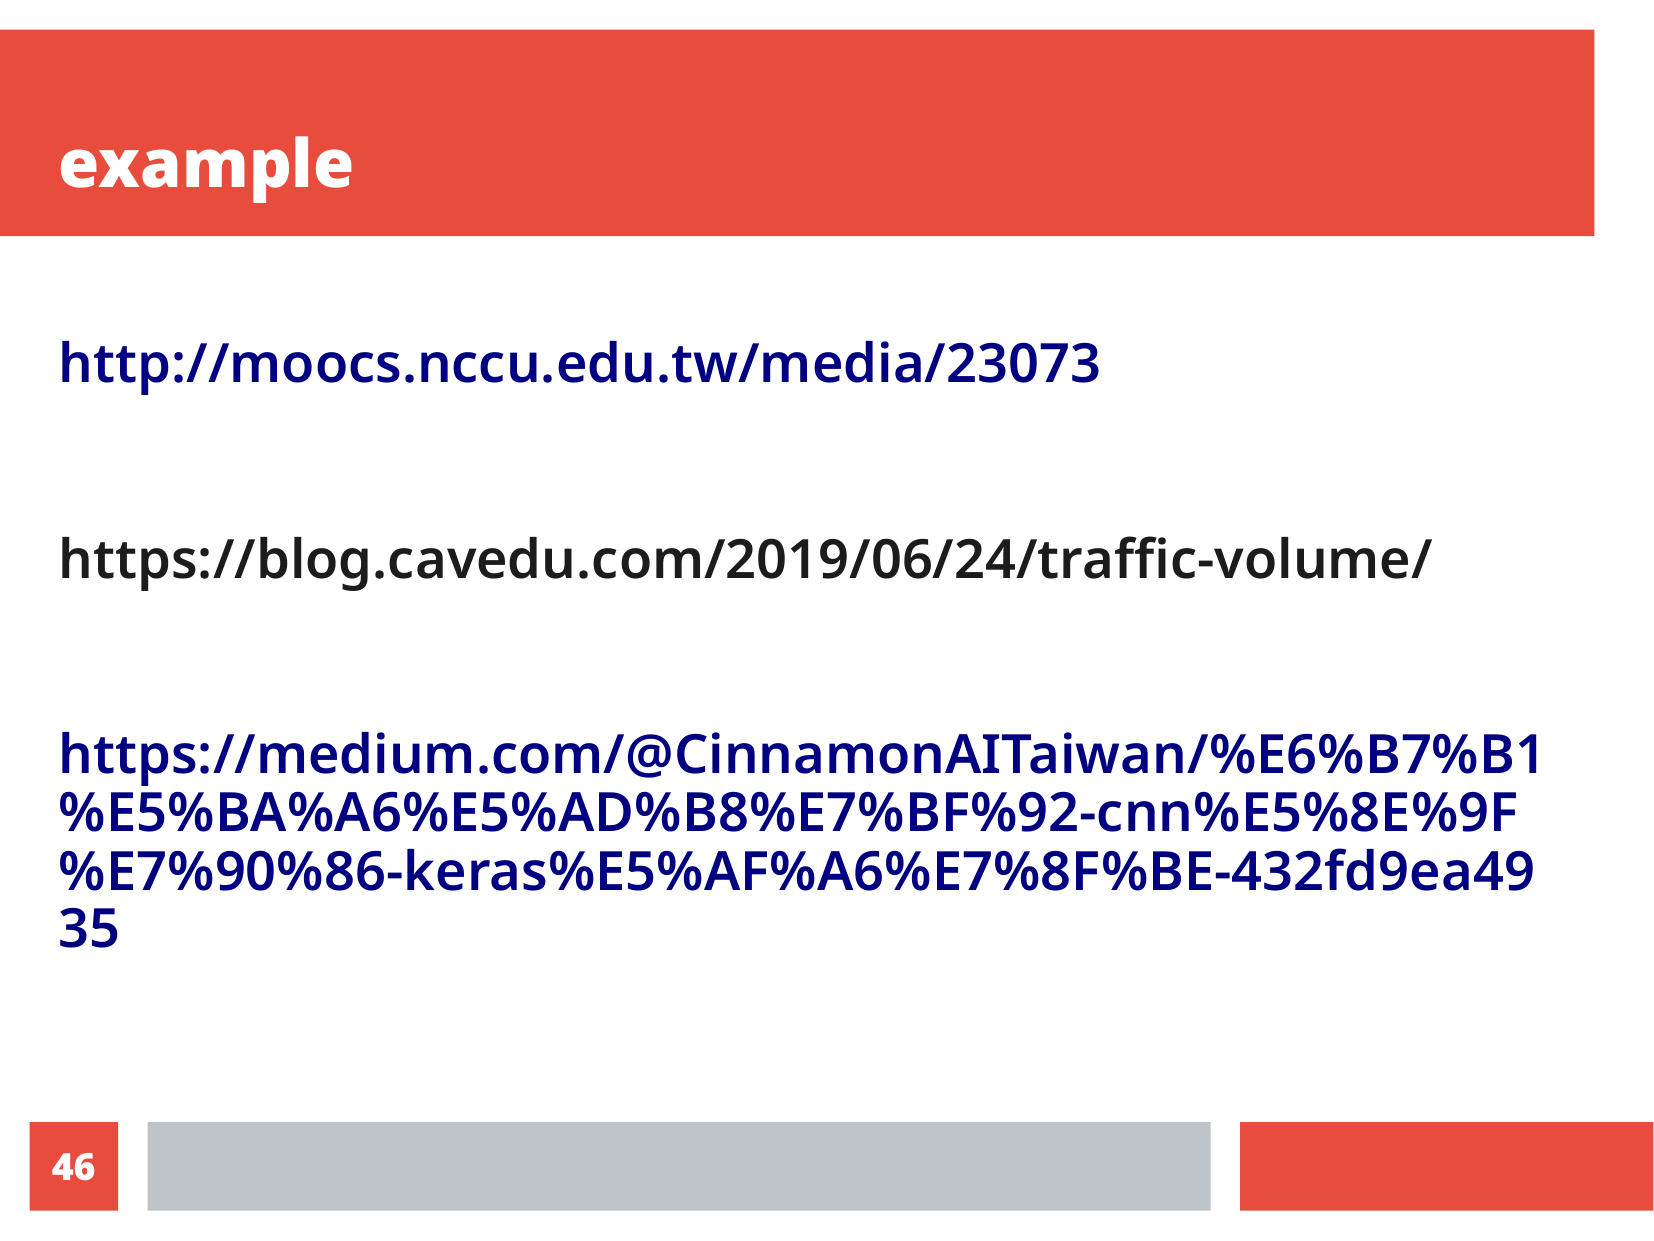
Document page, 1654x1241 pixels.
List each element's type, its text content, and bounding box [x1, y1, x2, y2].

list http://moocs.nccu.edu.tw/media/23073 https://blog.cavedu.com/2019/06/24/traffic-volume/ https://medium.com/@CinnamonAITaiwan/%E6%B7%B1%E5%BA%A6%E5%AD%B8%E7%BF%92-cnn%E5%8E%9F%E7%90%86-keras%E5%AF%A6%E7%8F%BE-432fd9ea4935 [59, 324, 1565, 1093]
title example [59, 59, 1595, 207]
